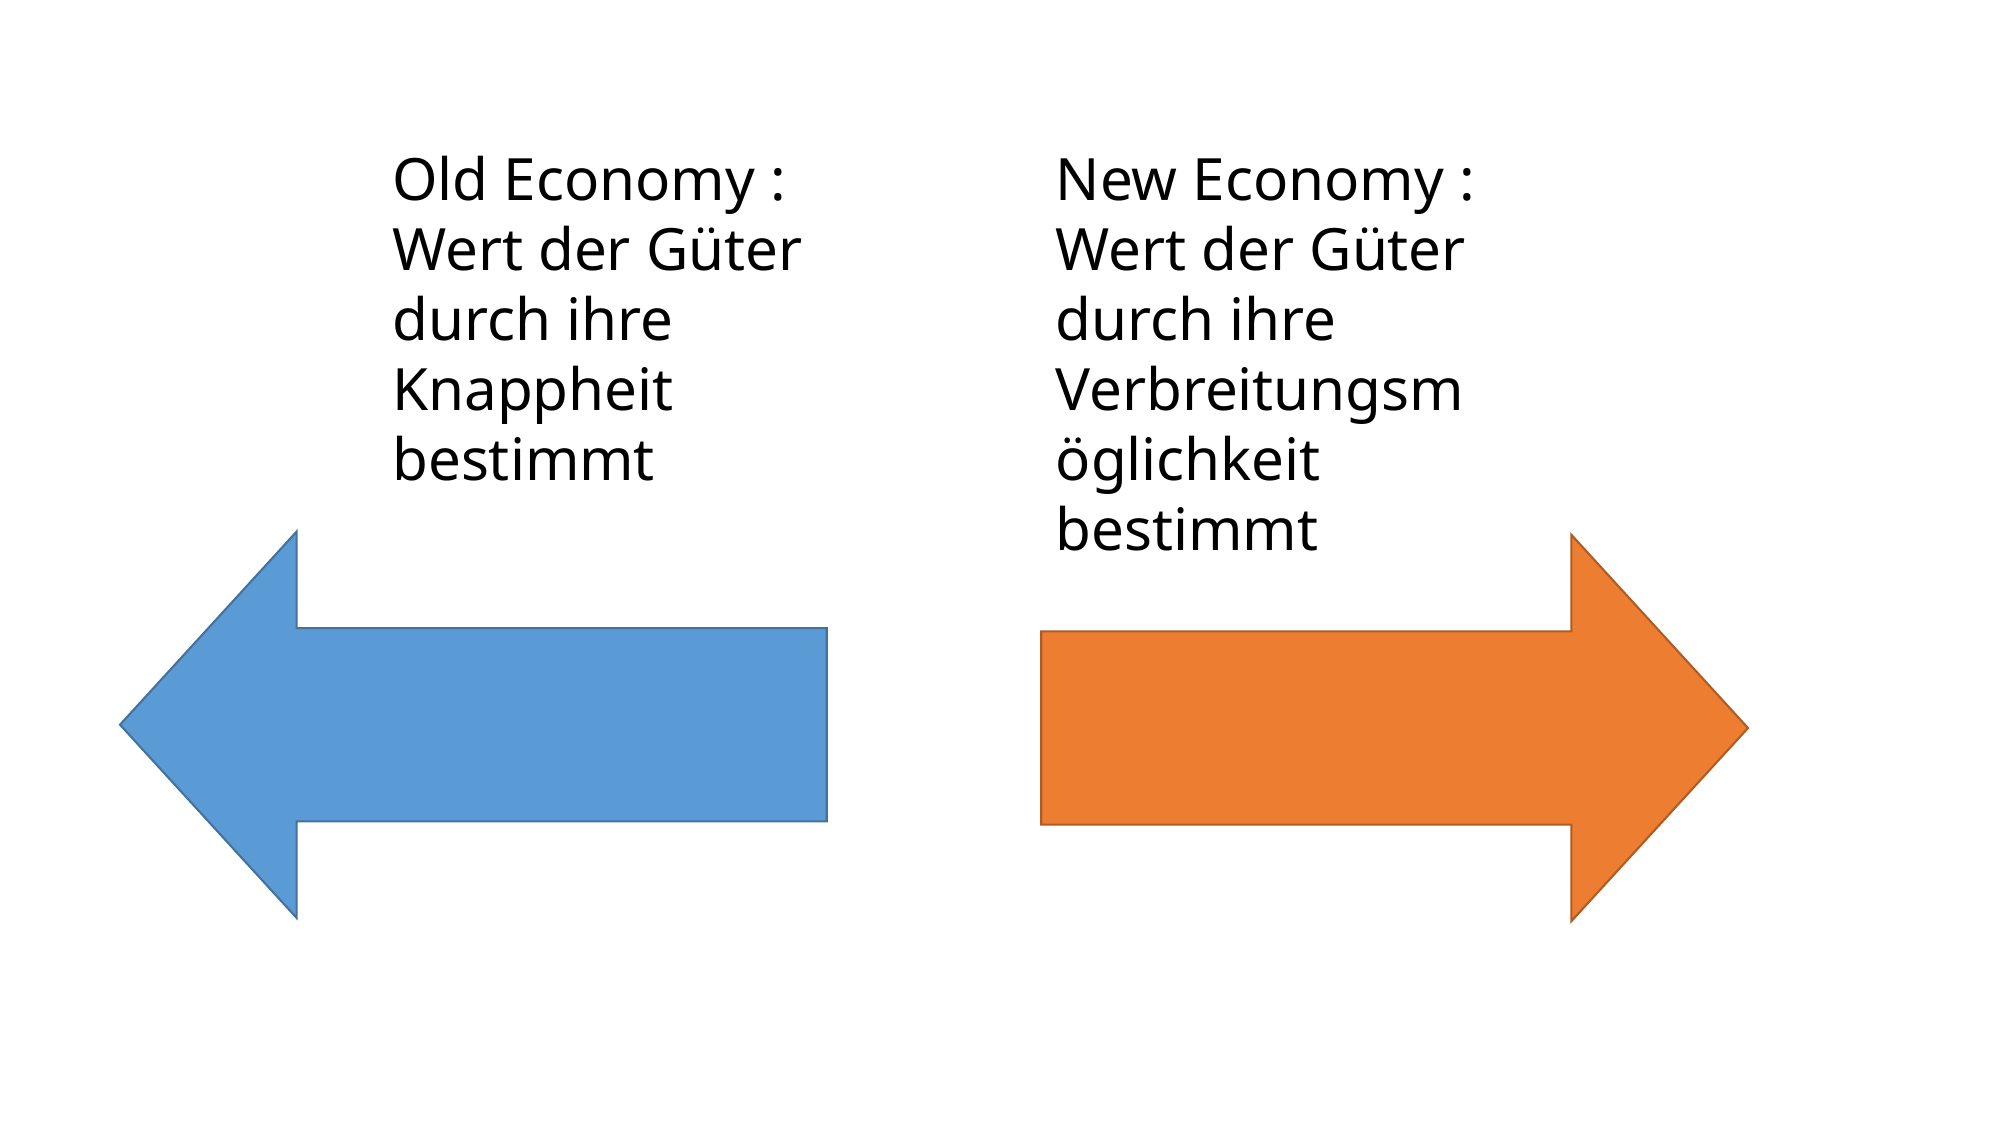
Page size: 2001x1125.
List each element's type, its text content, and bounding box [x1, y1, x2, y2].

text_box [1041, 534, 1749, 922]
text_box Old Economy : Wert der Güter durch ihre Knappheit bestimmt [377, 135, 843, 500]
text_box [120, 531, 827, 919]
text_box New Economy : Wert der Güter durch ihre Verbreitungsmöglichkeit bestimmt [1041, 135, 1506, 570]
